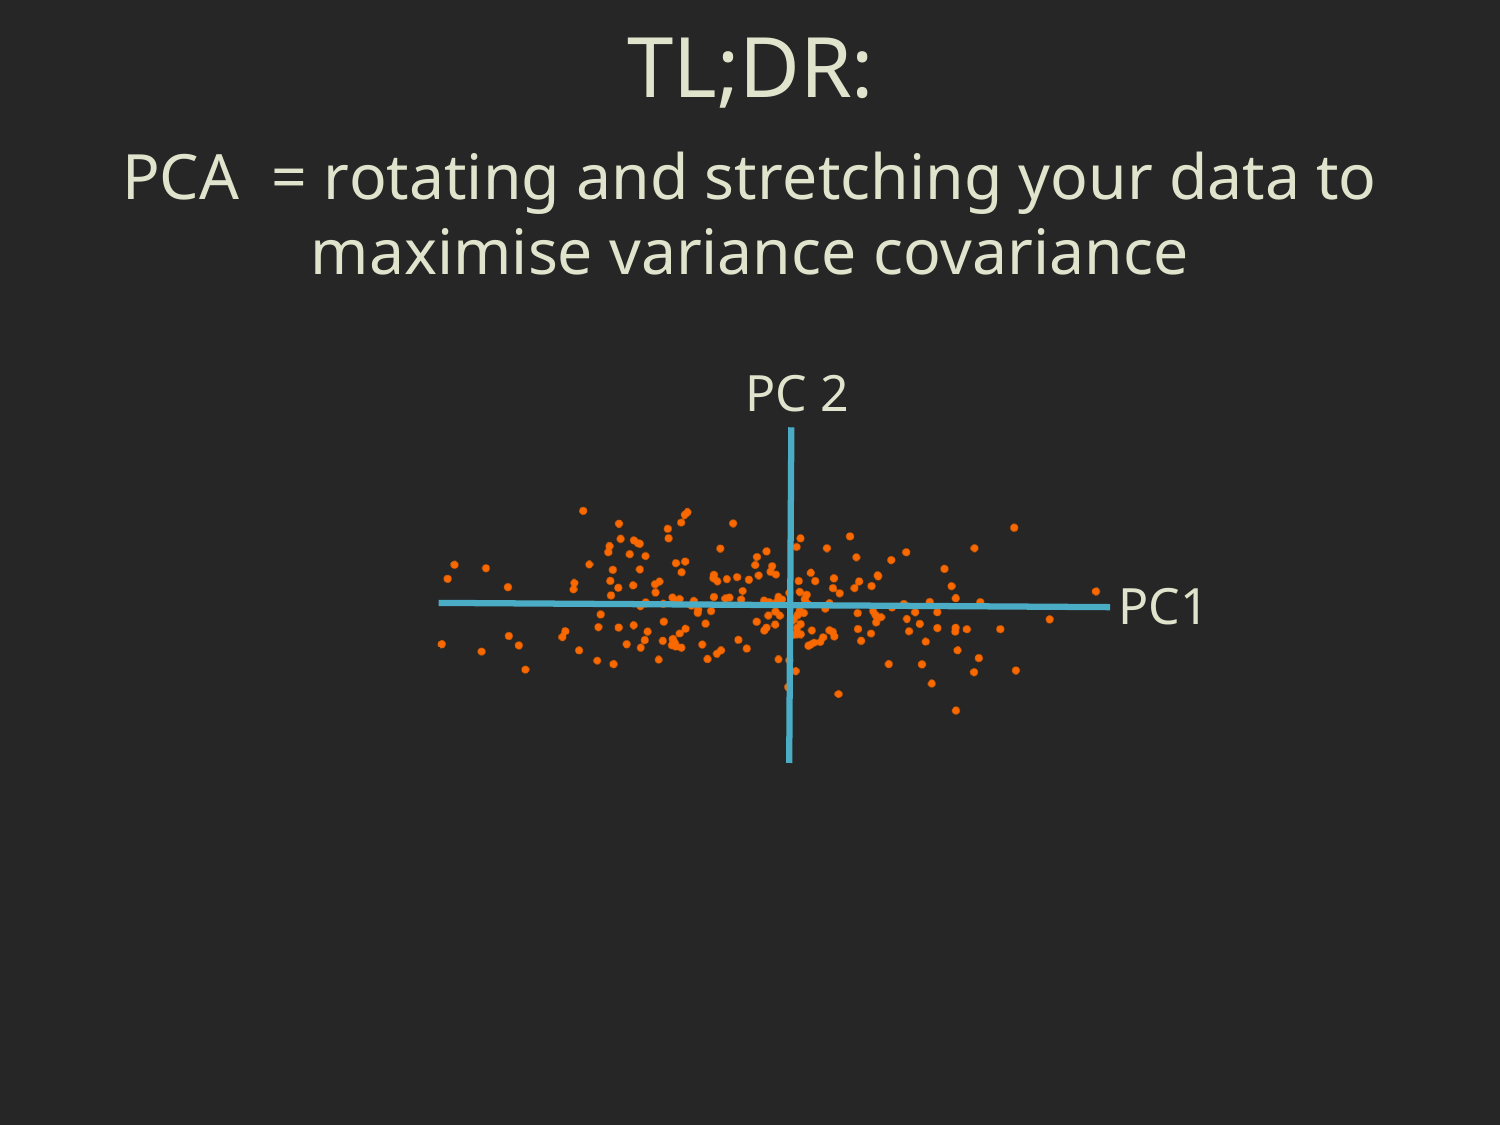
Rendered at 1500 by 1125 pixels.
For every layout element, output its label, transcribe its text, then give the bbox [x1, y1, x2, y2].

text_box PC1 [1062, 566, 1264, 662]
text_box PCA = rotating and stretching your data to maximise variance covariance [0, 129, 1500, 295]
picture [404, 259, 1101, 949]
text_box TL;DR: [612, 6, 889, 122]
text_box PC 2 [817, 354, 898, 421]
